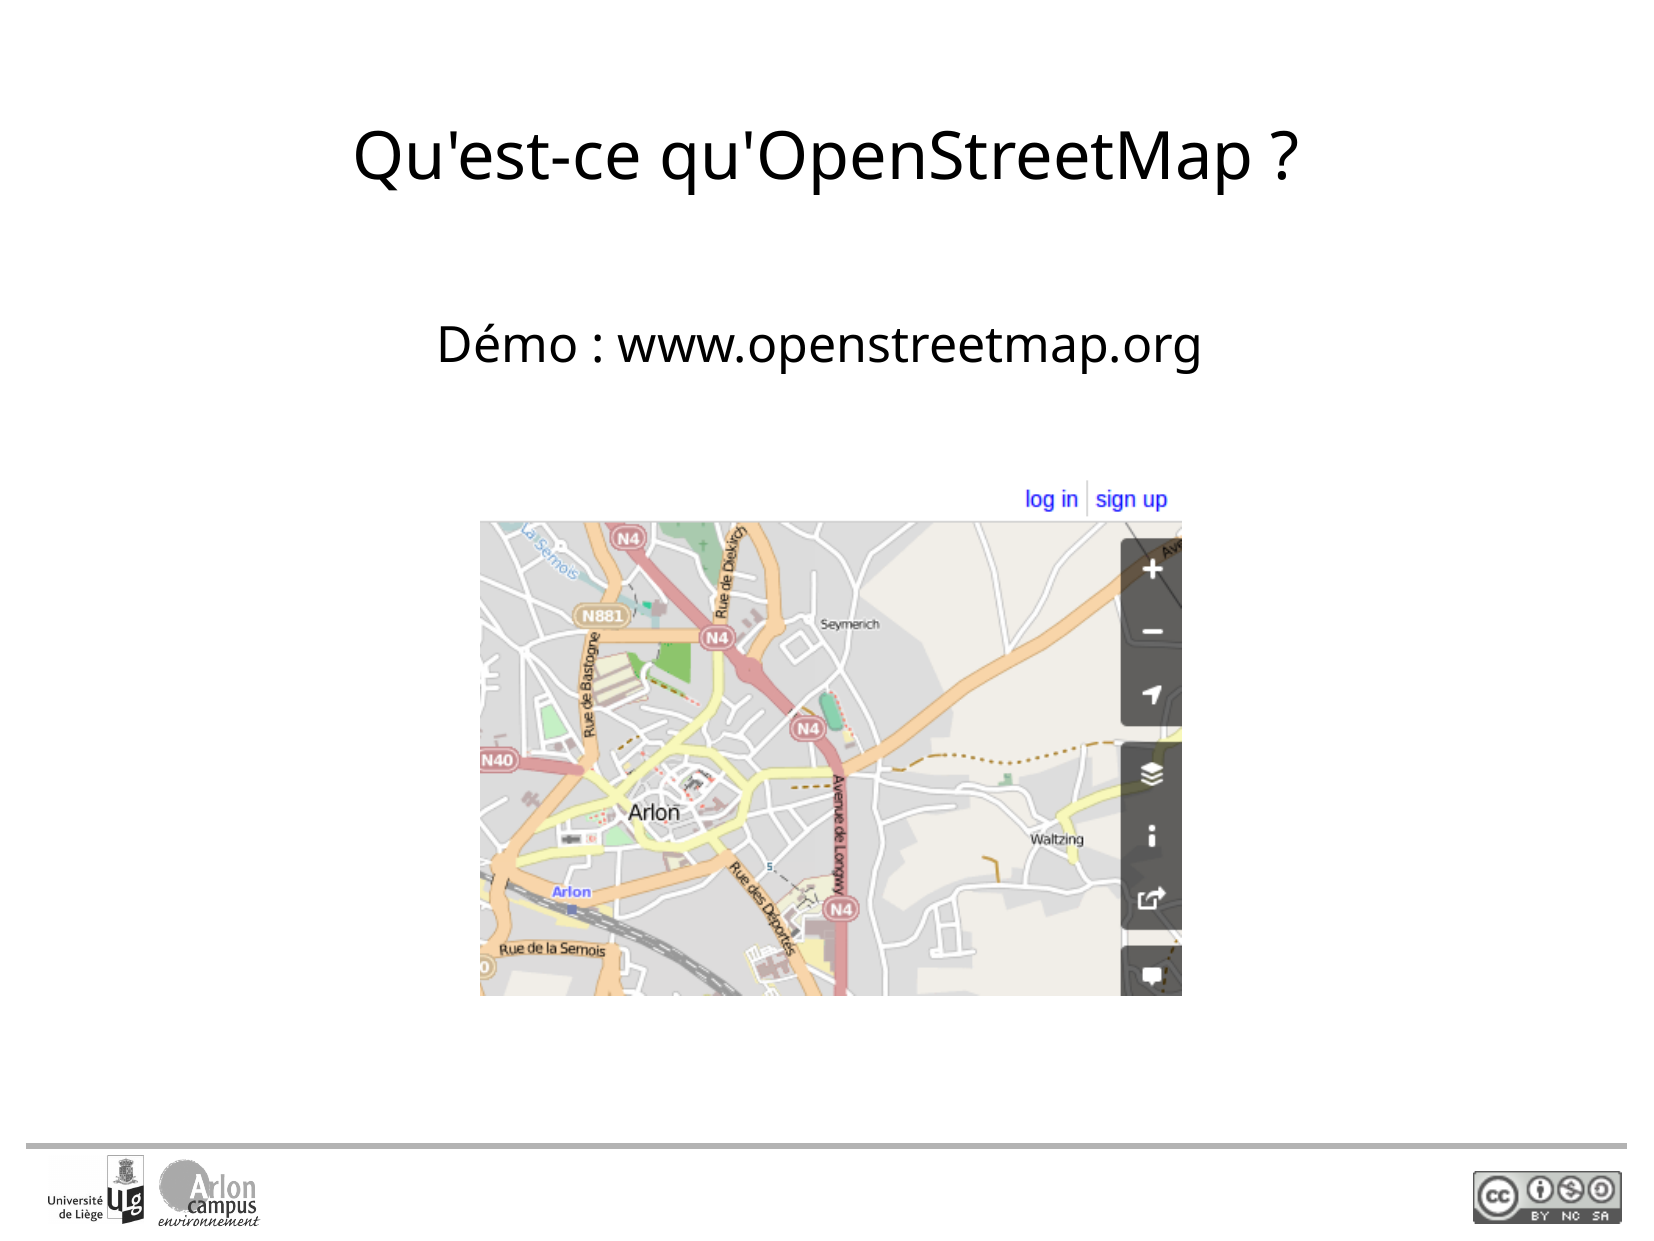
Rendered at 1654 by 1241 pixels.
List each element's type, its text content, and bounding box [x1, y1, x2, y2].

list Démo : www.openstreetmap.org [52, 221, 1589, 1107]
picture [48, 1155, 144, 1224]
title Qu'est-ce qu'OpenStreetMap ? [82, 49, 1571, 221]
picture [157, 1158, 261, 1227]
picture [480, 479, 1182, 996]
